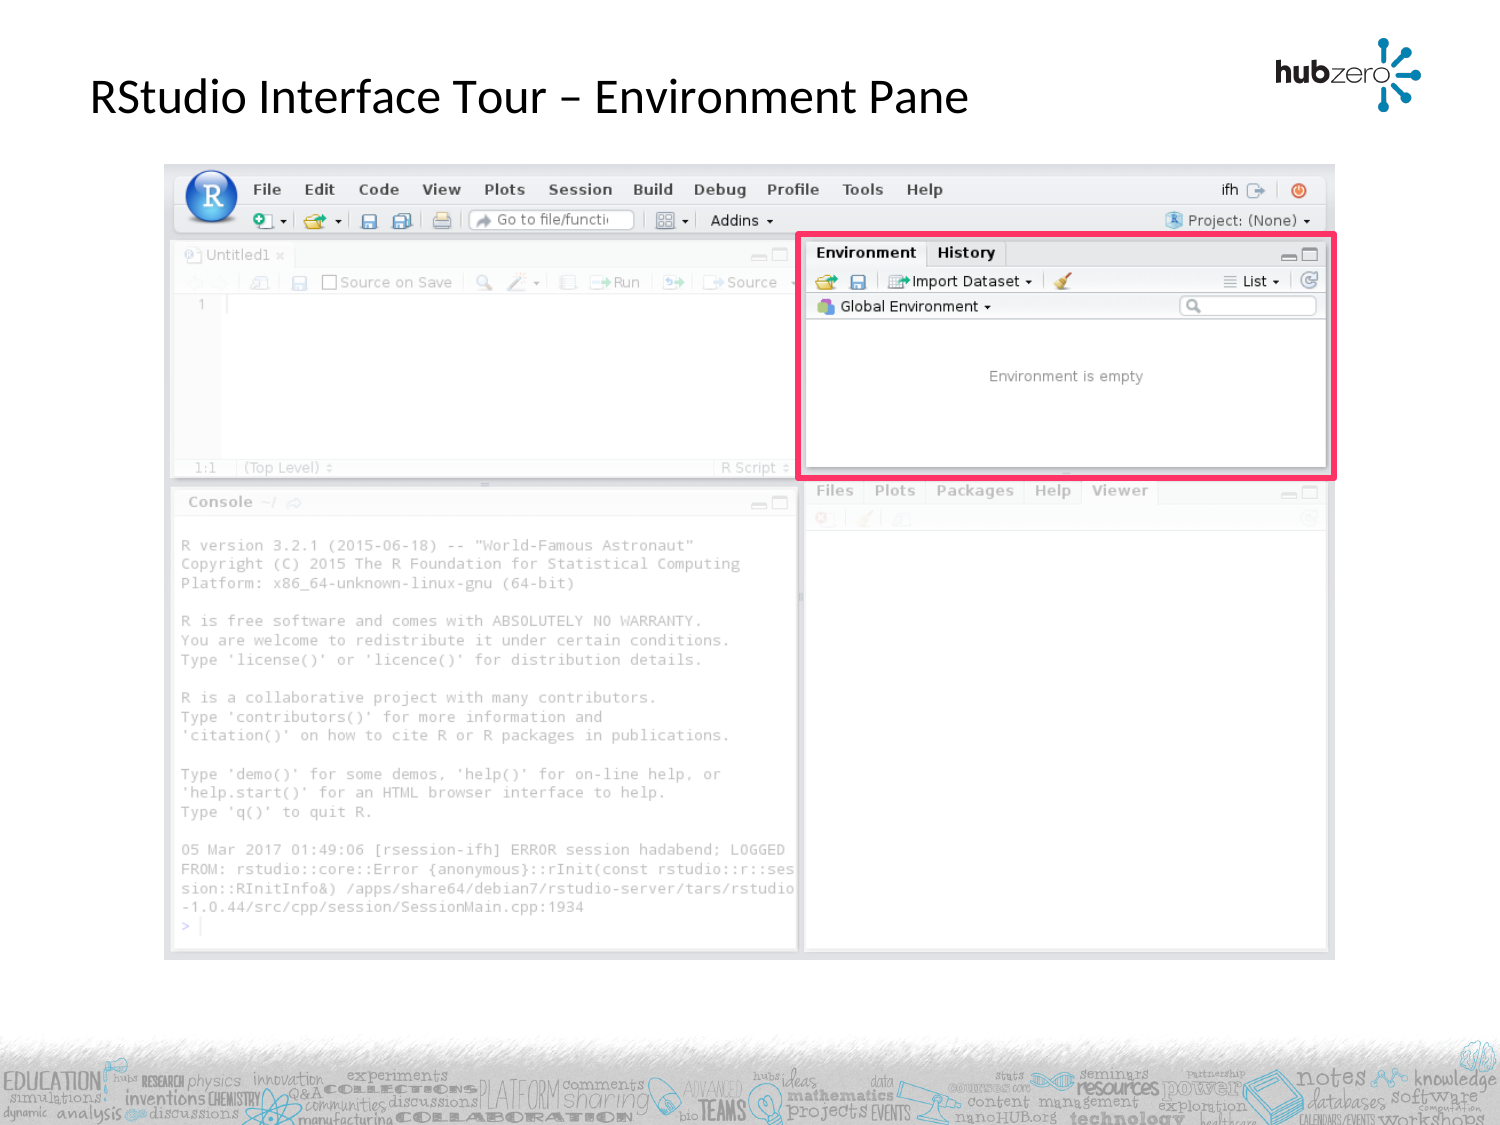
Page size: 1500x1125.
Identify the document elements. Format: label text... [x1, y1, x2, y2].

title RStudio Interface Tour – Environment Pane [75, 44, 1426, 144]
text_box [170, 486, 798, 952]
picture [164, 164, 1335, 961]
picture [801, 237, 1331, 475]
text_box [804, 482, 1329, 952]
picture [0, 1034, 1500, 1125]
text_box [169, 239, 795, 479]
picture [1272, 35, 1424, 44]
